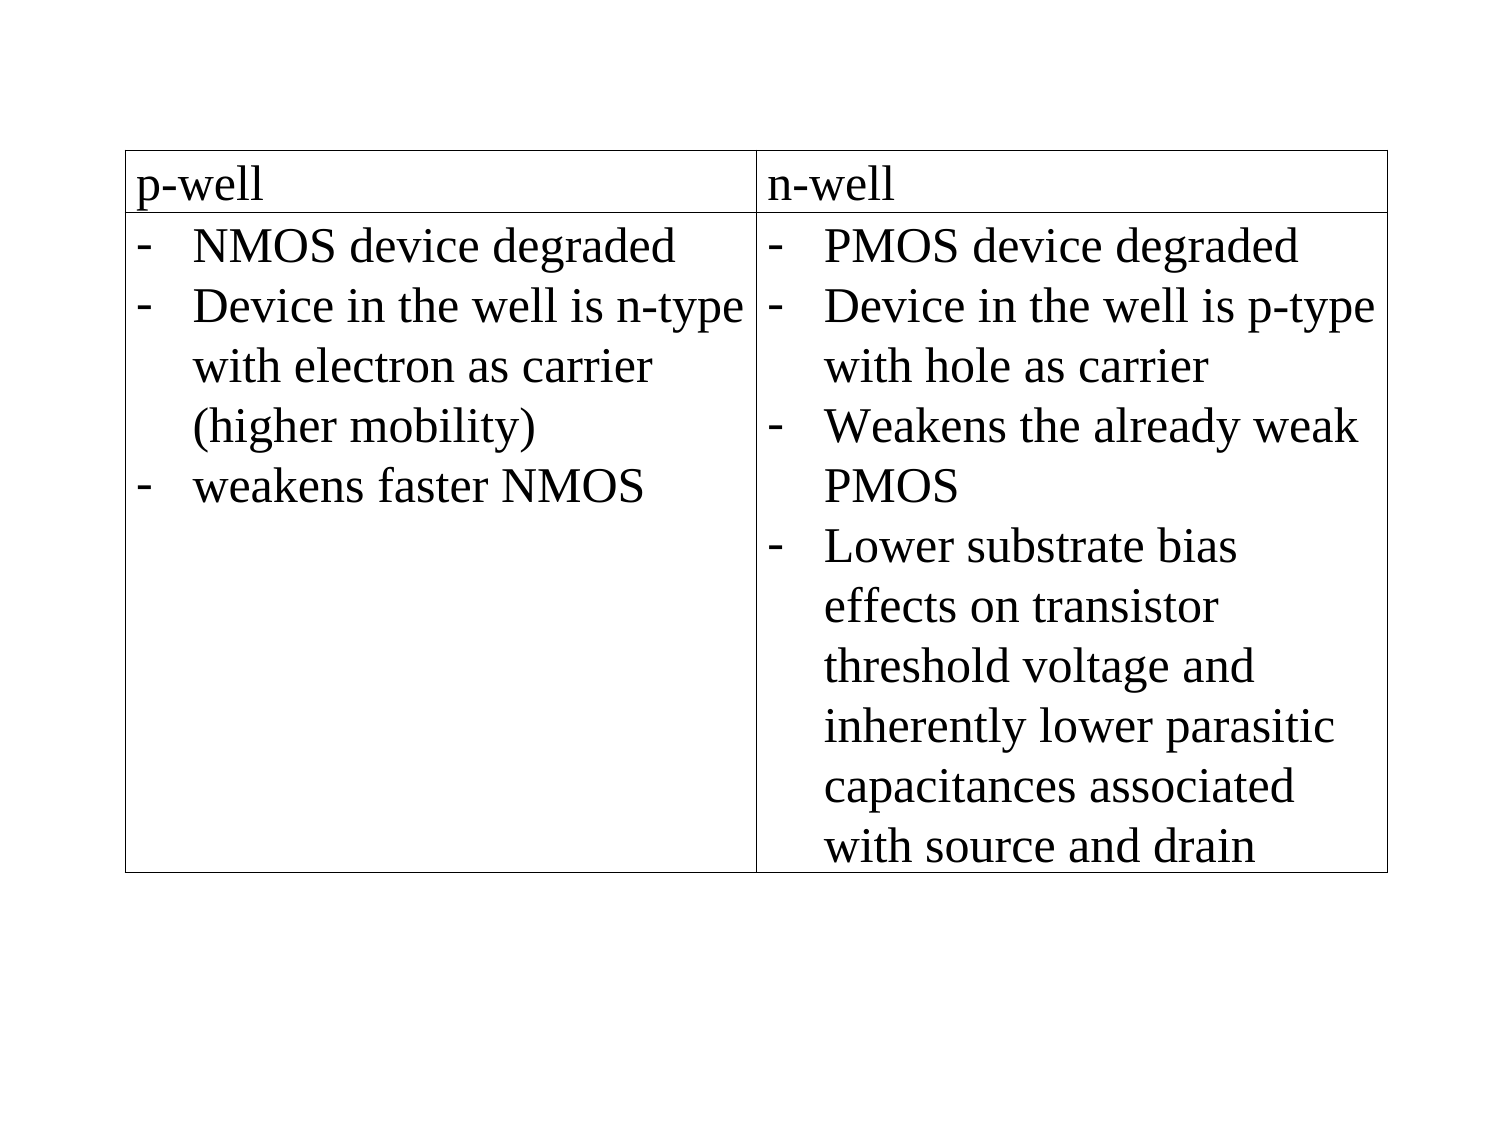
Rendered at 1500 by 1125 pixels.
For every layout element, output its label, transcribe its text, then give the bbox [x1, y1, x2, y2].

table_cell PMOS device degraded Device in the well is p-type with hole as carrier Weakens the already weak PMOS Lower substrate bias effects on transistor threshold voltage and inherently lower parasitic capacitances associated with source and drain [757, 213, 1387, 872]
table_cell NMOS device degraded Device in the well is n-type with electron as carrier (higher mobility) weakens faster NMOS [126, 213, 756, 872]
table_header n-well [757, 151, 1387, 212]
table_header p-well [126, 151, 756, 212]
